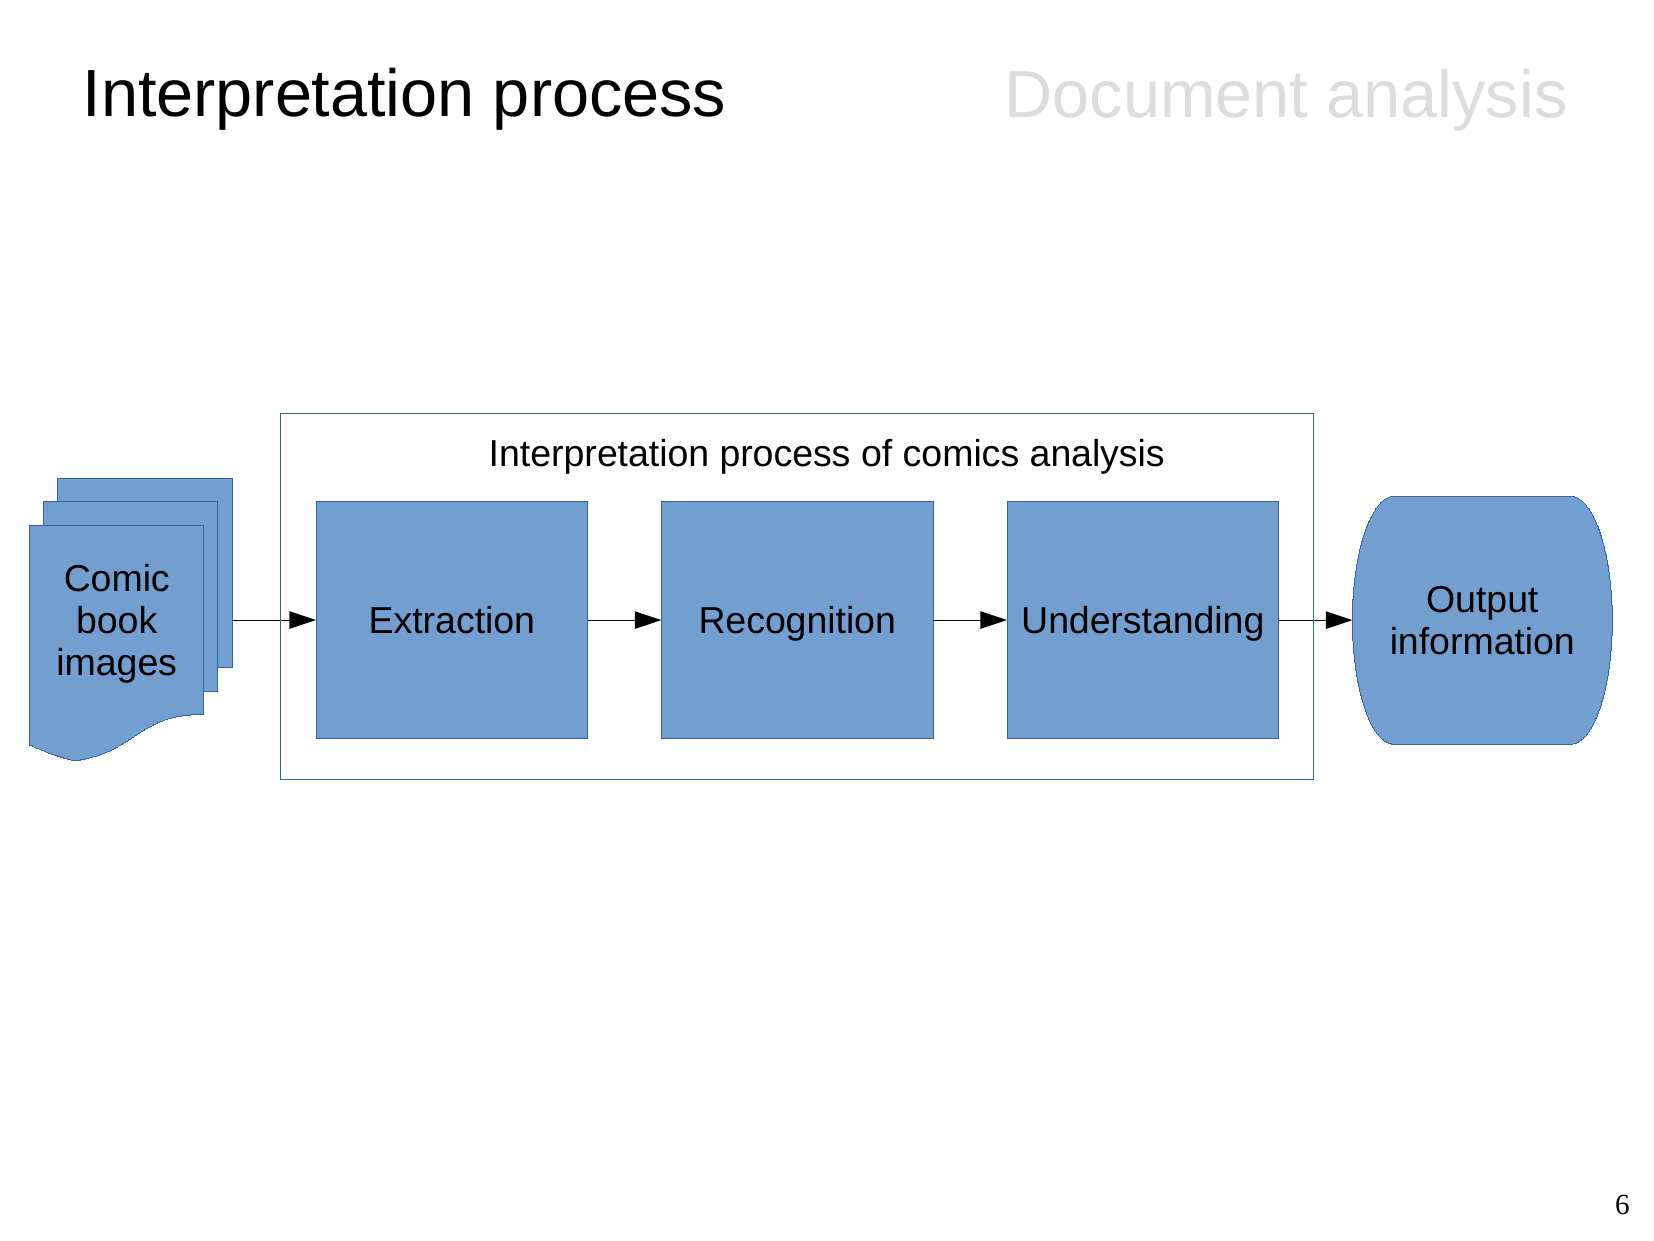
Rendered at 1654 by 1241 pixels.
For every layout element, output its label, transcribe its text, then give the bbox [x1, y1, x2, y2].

title Interpretation process [82, 47, 1571, 140]
text_box Comic book images [29, 478, 233, 761]
text_box Understanding [1007, 501, 1279, 739]
text_box Output information [1352, 496, 1613, 745]
text_box Recognition [661, 501, 934, 739]
text_box Interpretation process of comics analysis [413, 425, 1241, 483]
text_box Extraction [316, 501, 588, 739]
